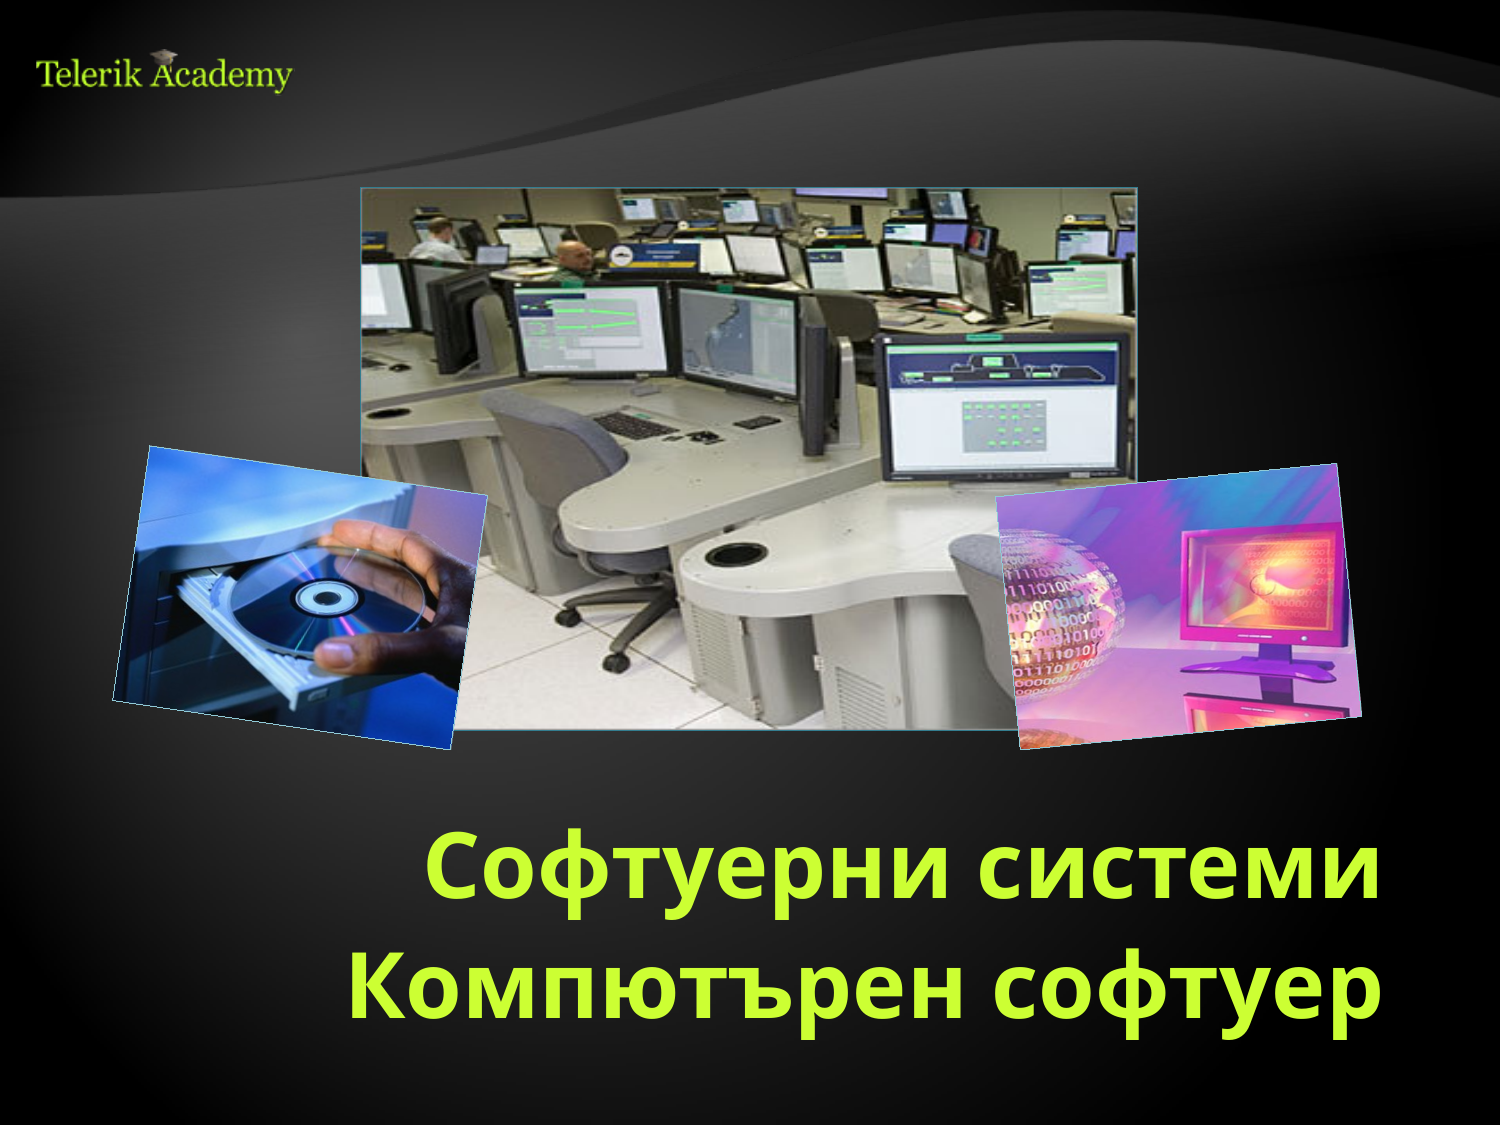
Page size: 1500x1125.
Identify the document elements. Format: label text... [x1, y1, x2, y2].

picture [0, 0, 1500, 1125]
subtitle Компютърен софтуер [99, 919, 1400, 1013]
title Софтуерни системи [99, 800, 1400, 913]
